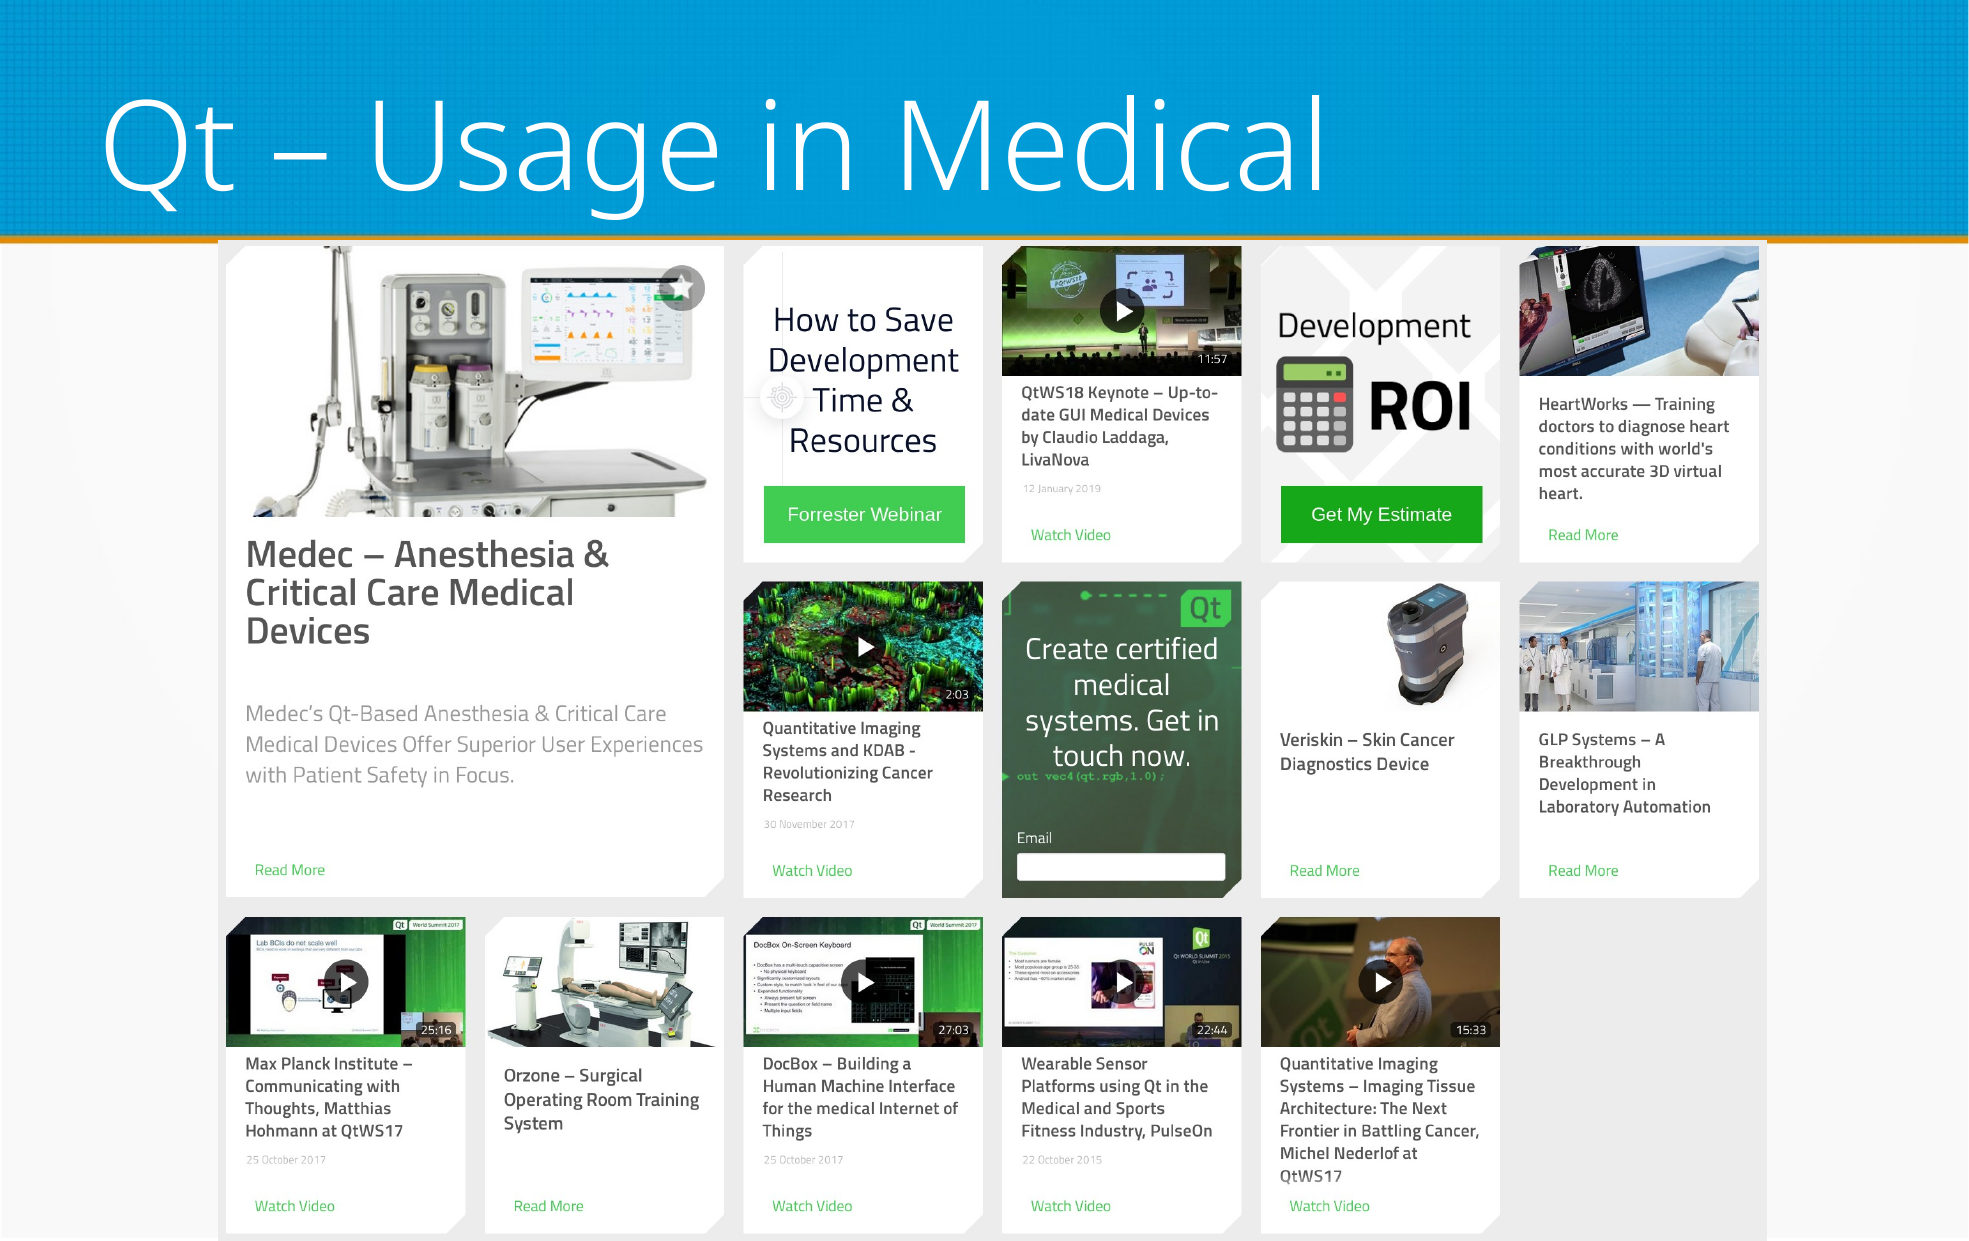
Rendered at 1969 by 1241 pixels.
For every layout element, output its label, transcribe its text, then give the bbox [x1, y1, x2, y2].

title Qt – Usage in Medical [98, 19, 1870, 227]
picture [0, 233, 1969, 1241]
